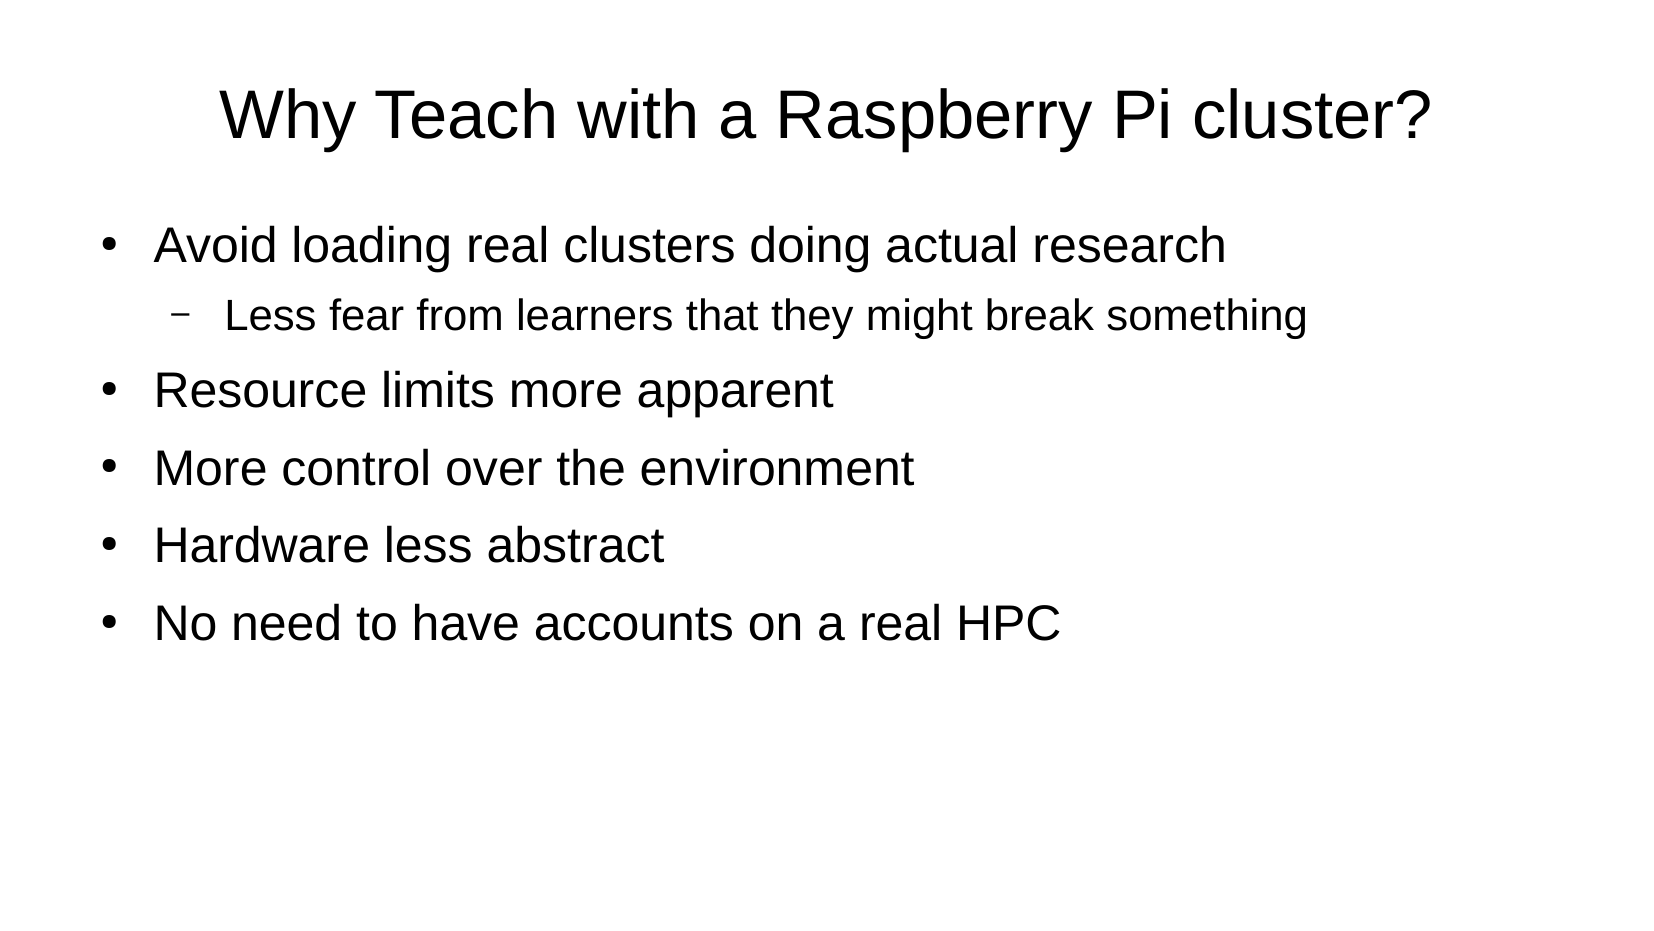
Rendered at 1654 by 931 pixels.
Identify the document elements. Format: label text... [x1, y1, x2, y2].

title Why Teach with a Raspberry Pi cluster? [82, 37, 1571, 193]
list Avoid loading real clusters doing actual research Less fear from learners that they might break something Resource limits more apparent More control over the environment Hardware less abstract No need to have accounts on a real HPC [82, 217, 1571, 758]
